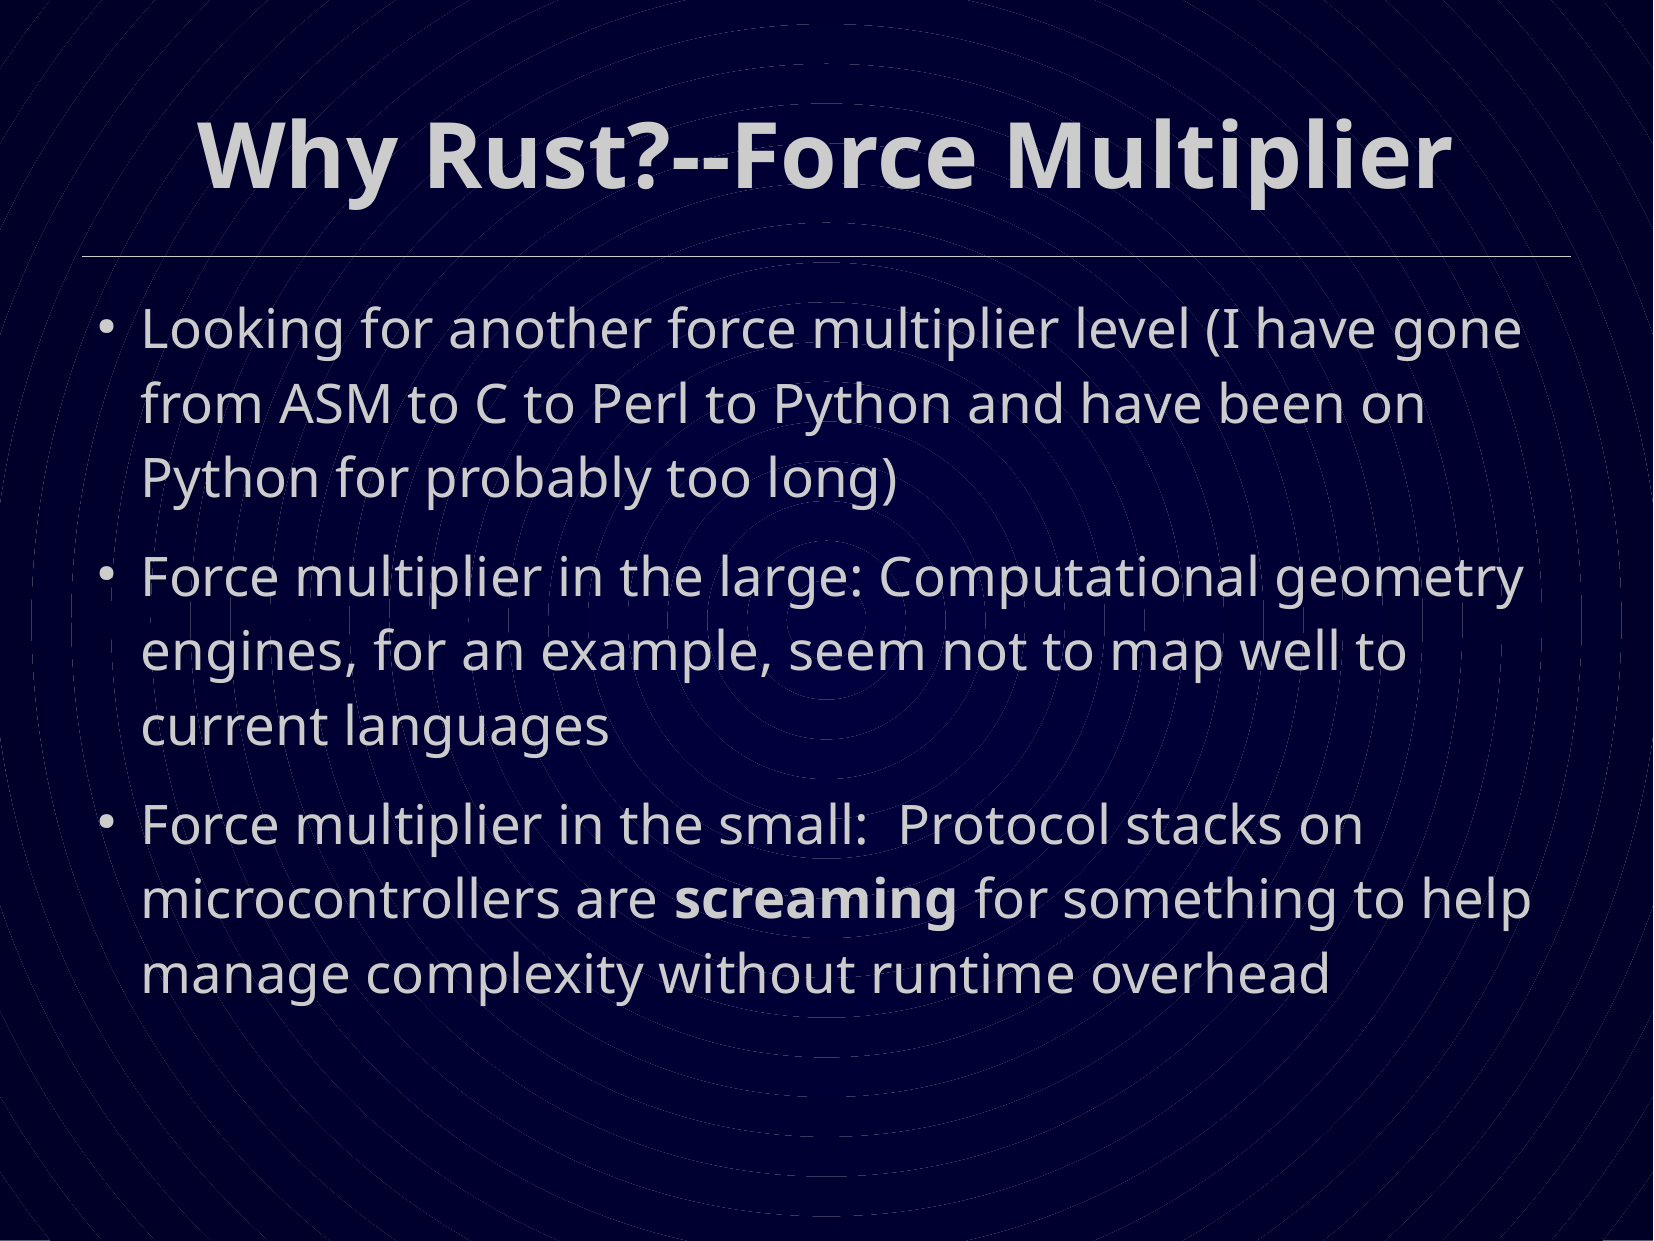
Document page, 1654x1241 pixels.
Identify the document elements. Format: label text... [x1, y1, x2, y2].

list Looking for another force multiplier level (I have gone from ASM to C to Perl to Python and have been on Python for probably too long) Force multiplier in the large: Computational geometry engines, for an example, seem not to map well to current languages Force multiplier in the small: Protocol stacks on microcontrollers are screaming for something to help manage complexity without runtime overhead [82, 290, 1571, 1010]
title Why Rust?--Force Multiplier [82, 49, 1571, 257]
